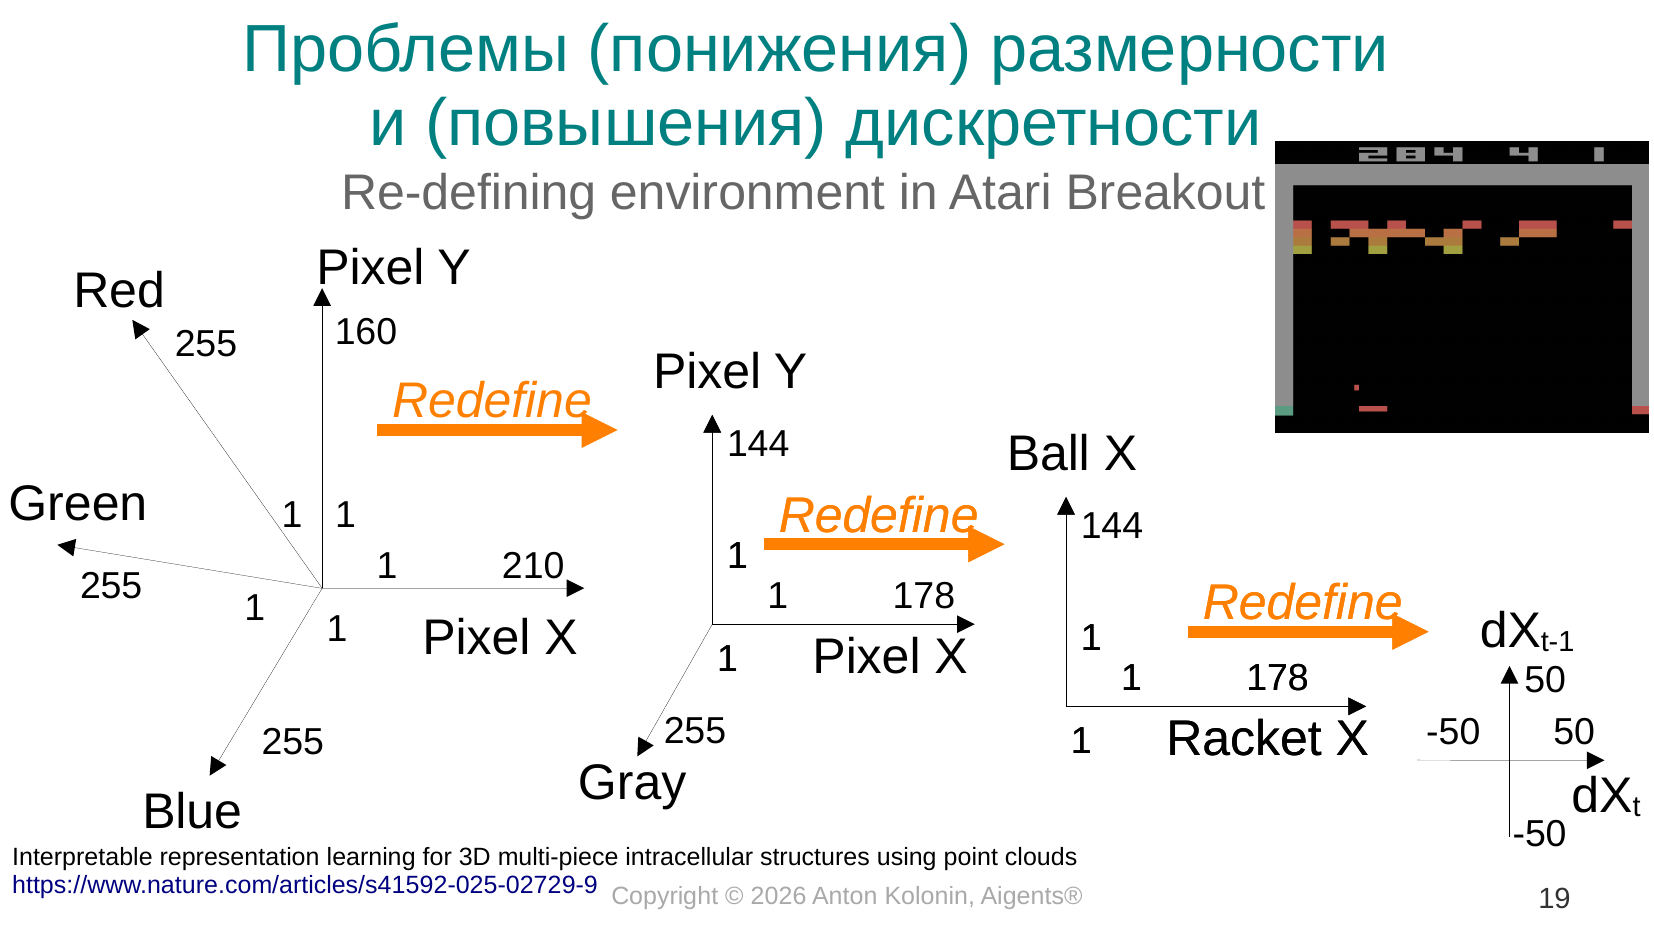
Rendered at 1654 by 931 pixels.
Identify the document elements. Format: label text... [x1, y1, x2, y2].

text_box 144 [713, 414, 863, 472]
text_box Redefine [763, 479, 994, 551]
text_box Interpretable representation learning for 3D multi-piece intracellular structures using point clouds https://www.nature.com/articles/s41592-025-02729-9 [0, 835, 1092, 906]
text_box 1 [266, 485, 342, 543]
text_box 255 [246, 712, 360, 770]
picture [1275, 141, 1649, 433]
text_box Pixel X [797, 620, 984, 692]
text_box Red [58, 255, 242, 326]
text_box 1 [702, 630, 853, 688]
text_box 255 [65, 557, 172, 614]
text_box Gray [563, 746, 702, 818]
text_box 1 [229, 579, 305, 636]
text_box 255 [649, 701, 762, 759]
text_box Green [0, 467, 202, 539]
text_box Pixel Y [638, 335, 823, 407]
text_box Ball X [992, 417, 1153, 489]
text_box Pixel Y [301, 232, 558, 303]
text_box 1 [311, 600, 462, 658]
text_box Redefine [377, 365, 608, 436]
text_box 144 [1067, 496, 1217, 554]
text_box Racket X [1151, 703, 1385, 774]
text_box Pixel X [407, 601, 593, 673]
text_box 255 [160, 314, 273, 372]
text_box 160 [320, 303, 435, 402]
text_box dXt [1556, 760, 1654, 831]
text_box 1 178 [752, 567, 975, 625]
text_box -50 [1497, 804, 1617, 862]
text_box Redefine [1188, 566, 1418, 638]
text_box 1 210 [361, 536, 695, 594]
text_box 1 [1066, 609, 1254, 666]
text_box -50 50 [1411, 703, 1635, 761]
text_box Проблемы (понижения) размерности и (повышения) дискретности [0, 3, 1652, 168]
text_box 1 178 [1106, 649, 1329, 707]
text_box Re-defining environment in Atari Breakout [326, 156, 1323, 228]
text_box 50 [1509, 651, 1599, 708]
text_box dXt-1 [1465, 595, 1593, 666]
text_box 1 [1056, 712, 1207, 770]
text_box 1 [712, 527, 900, 584]
text_box Blue [127, 775, 258, 835]
text_box 1 [342, 485, 508, 543]
